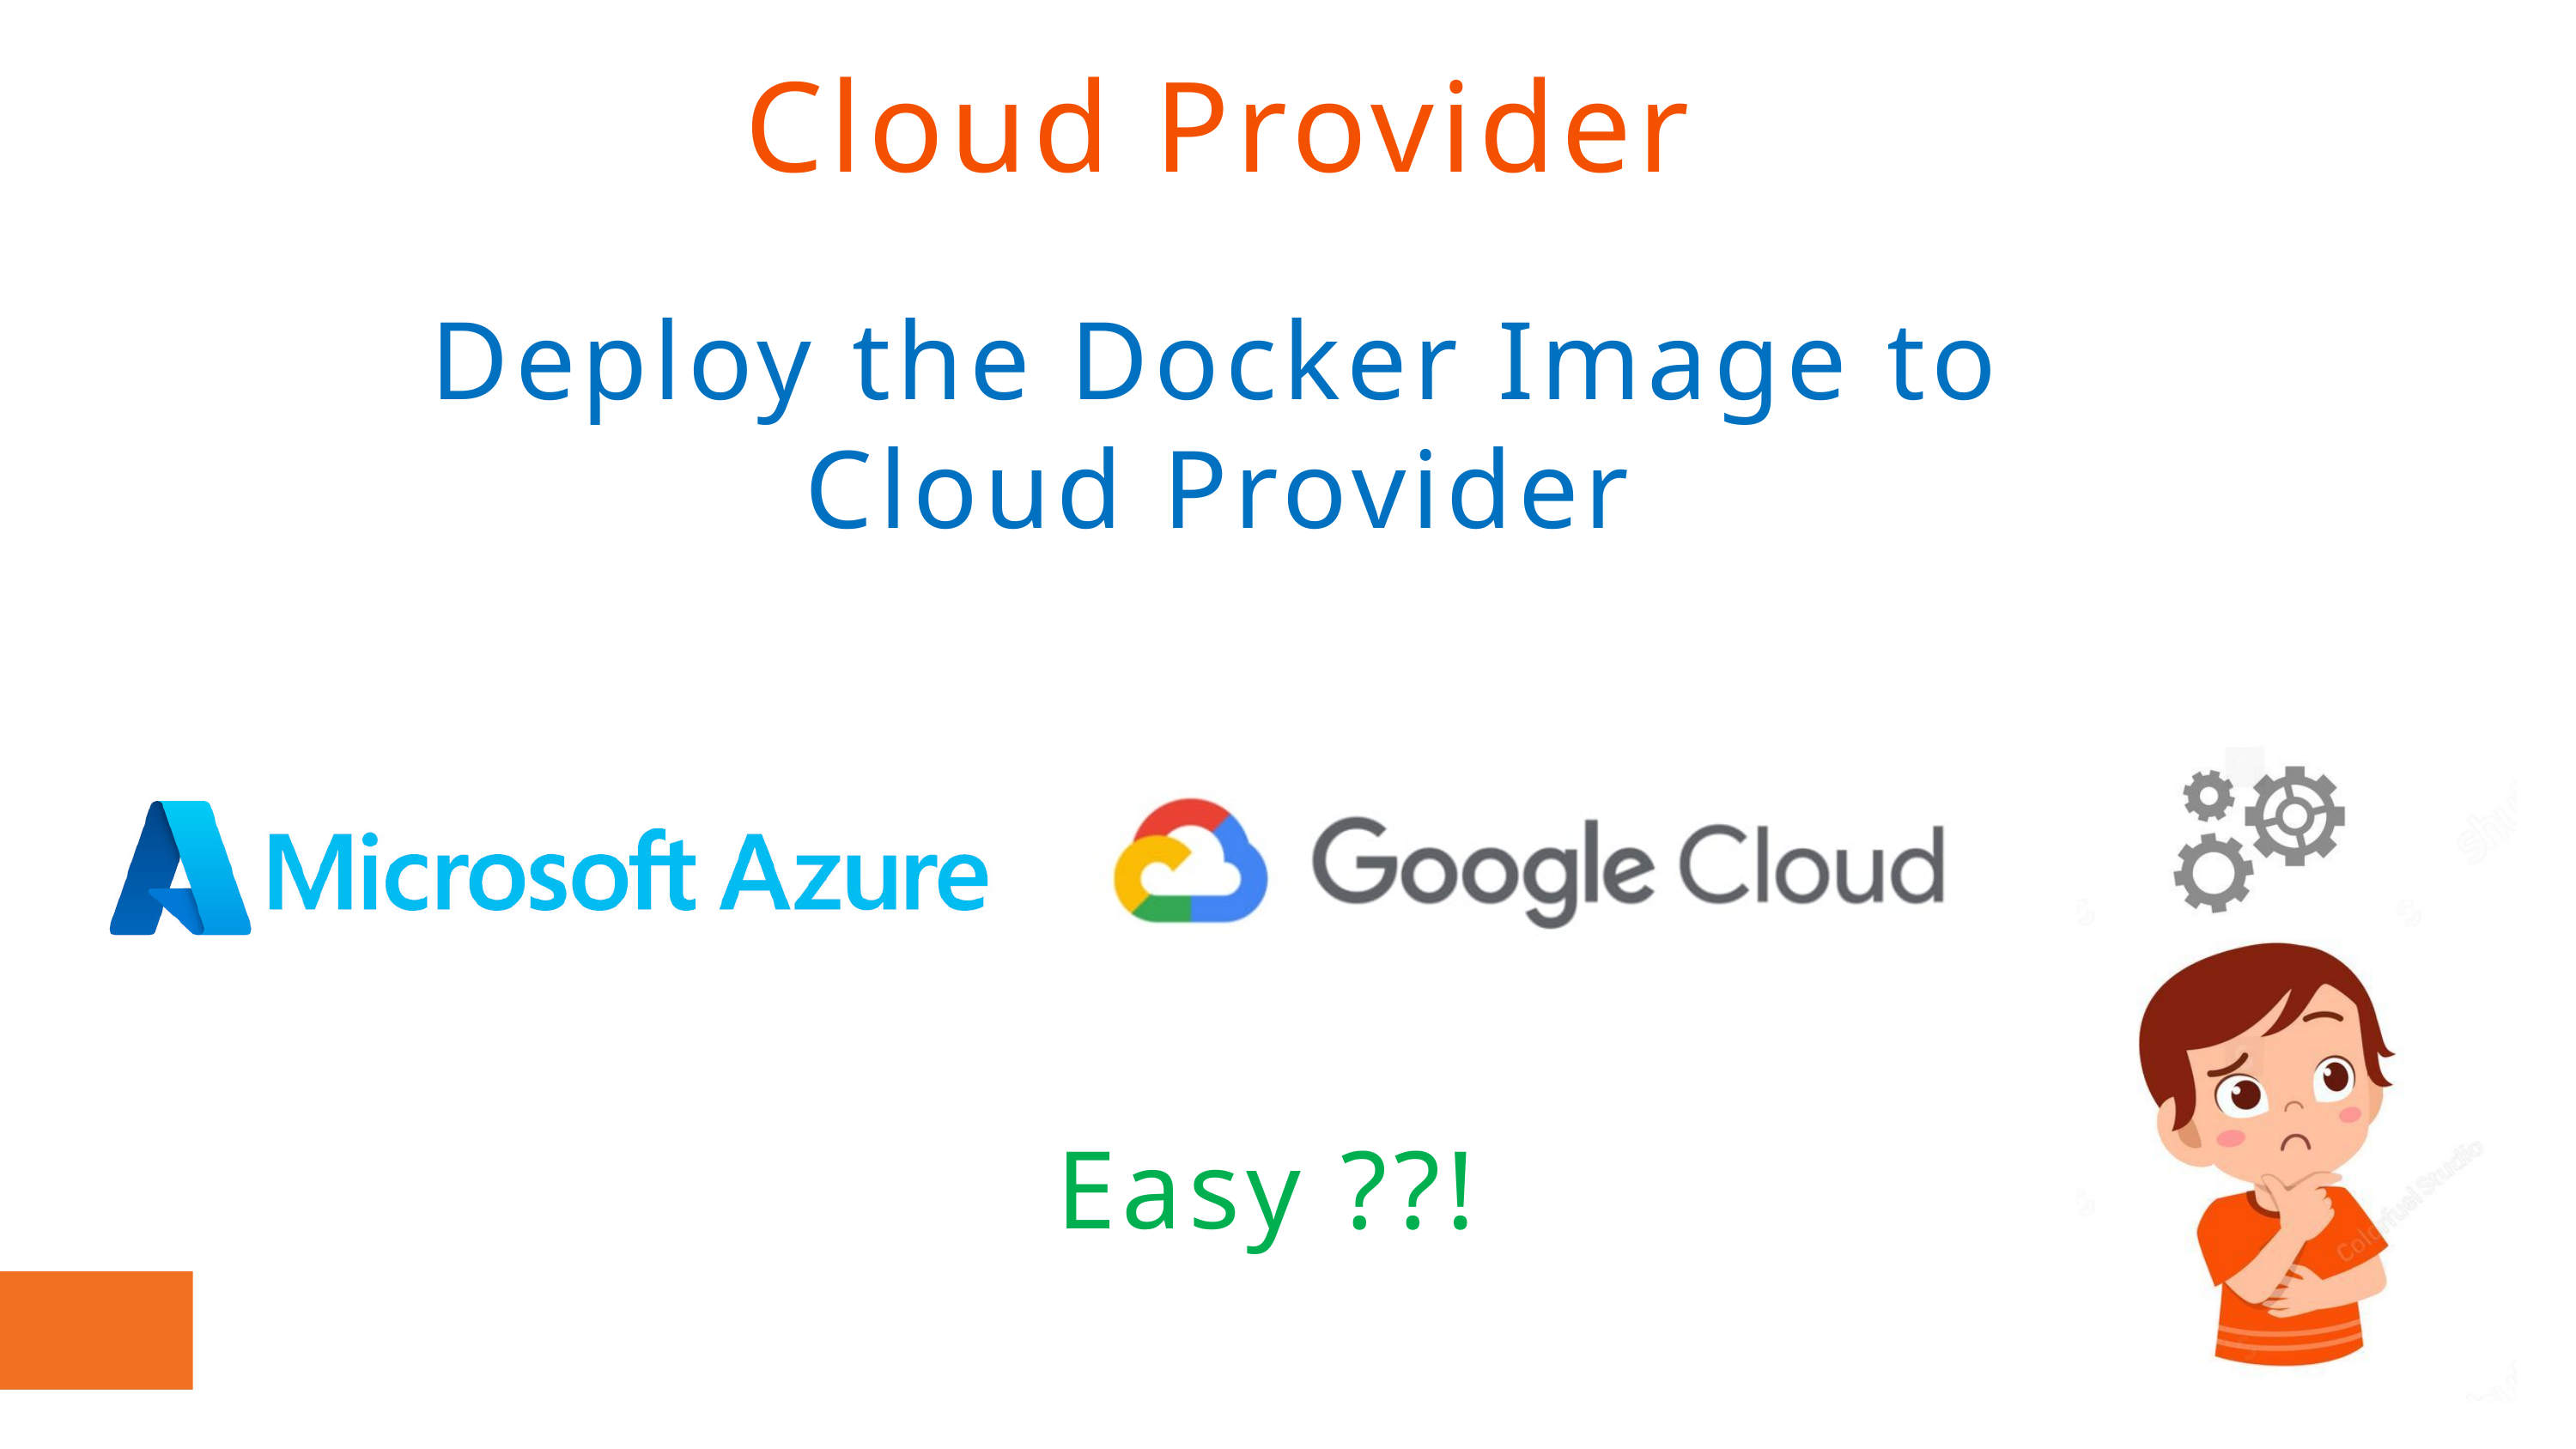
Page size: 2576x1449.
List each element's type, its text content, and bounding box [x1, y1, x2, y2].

picture [2076, 718, 2517, 1402]
text_box [0, 1271, 193, 1449]
picture [23, 731, 2048, 1000]
text_box Deploy the Docker Image to Cloud Provider [359, 292, 2077, 550]
text_box Cloud Provider [264, 47, 2172, 197]
text_box Easy ??! [407, 1121, 2125, 1251]
